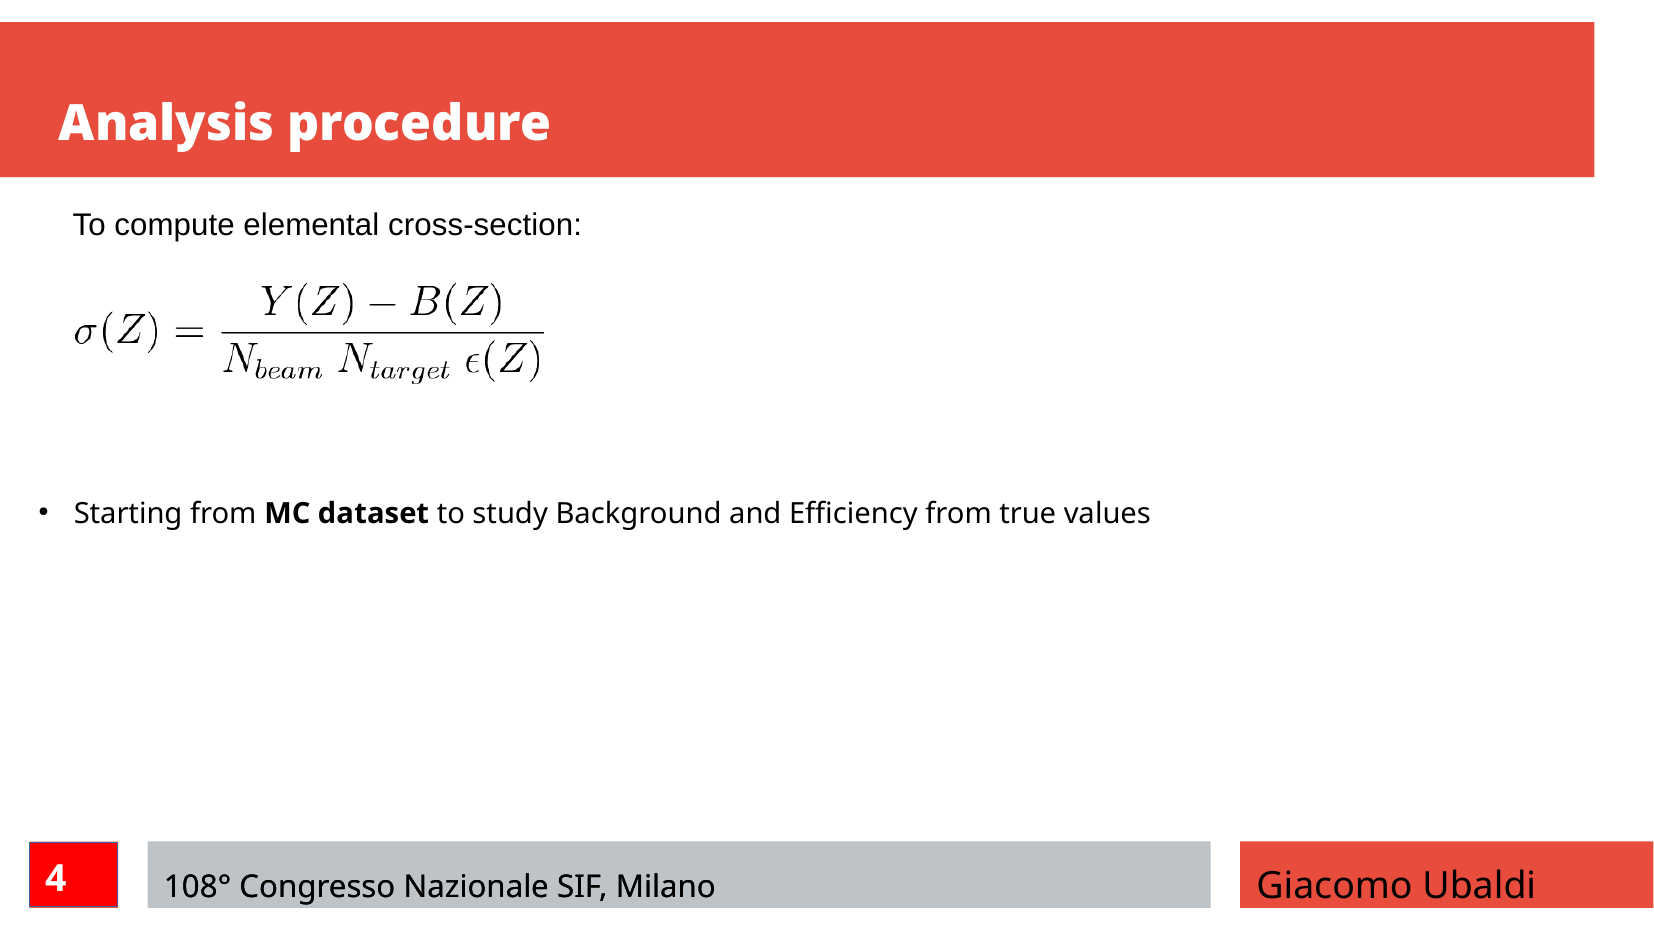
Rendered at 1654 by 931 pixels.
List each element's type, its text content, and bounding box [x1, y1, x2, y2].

title Analysis procedure [59, 44, 1595, 156]
text_box 108° Congresso Nazionale SIF, Milano [149, 856, 772, 908]
text_box Giacomo Ubaldi [1241, 850, 1568, 910]
text_box [29, 842, 118, 907]
picture [74, 283, 544, 384]
text_box To compute elemental cross-section: [22, 196, 615, 260]
text_box Starting from MC dataset to study Background and Efficiency from true values [23, 484, 1267, 535]
text_box 4 [30, 844, 86, 903]
